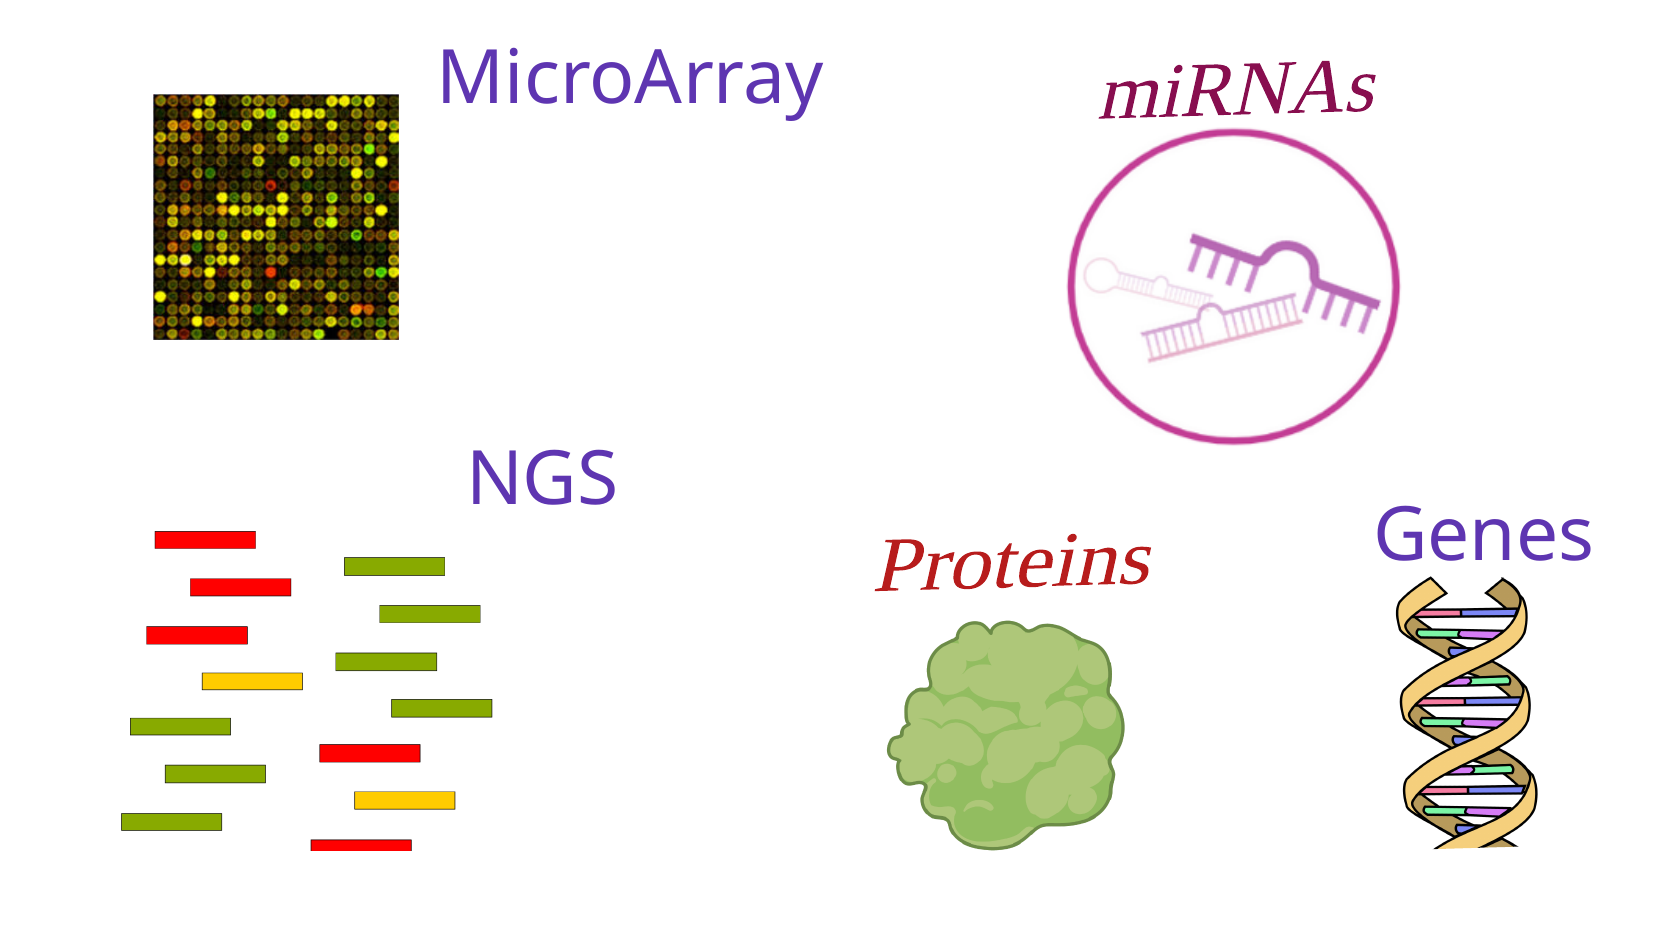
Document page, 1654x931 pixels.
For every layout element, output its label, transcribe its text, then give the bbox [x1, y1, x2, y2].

text_box miRNAs [1181, 64, 1232, 117]
text_box Proteins [1119, 546, 1152, 585]
picture [96, 484, 520, 851]
text_box MicroArray [422, 15, 833, 130]
text_box Proteins [874, 539, 924, 592]
picture [1382, 587, 1553, 851]
picture [1051, 106, 1417, 461]
text_box Proteins [1019, 549, 1053, 588]
text_box miRNAs [1098, 80, 1158, 119]
text_box Proteins [1075, 547, 1117, 586]
text_box miRNAs [1158, 80, 1180, 117]
text_box NGS [451, 417, 626, 532]
text_box Proteins [920, 552, 955, 590]
picture [153, 94, 399, 340]
text_box miRNAs [1287, 60, 1343, 114]
text_box Proteins [953, 551, 991, 590]
text_box Proteins [1052, 549, 1074, 586]
text_box Proteins [996, 543, 1019, 589]
text_box miRNAs [1232, 62, 1297, 115]
text_box Genes [1358, 472, 1586, 587]
text_box miRNAs [1346, 74, 1376, 112]
picture [885, 612, 1134, 851]
